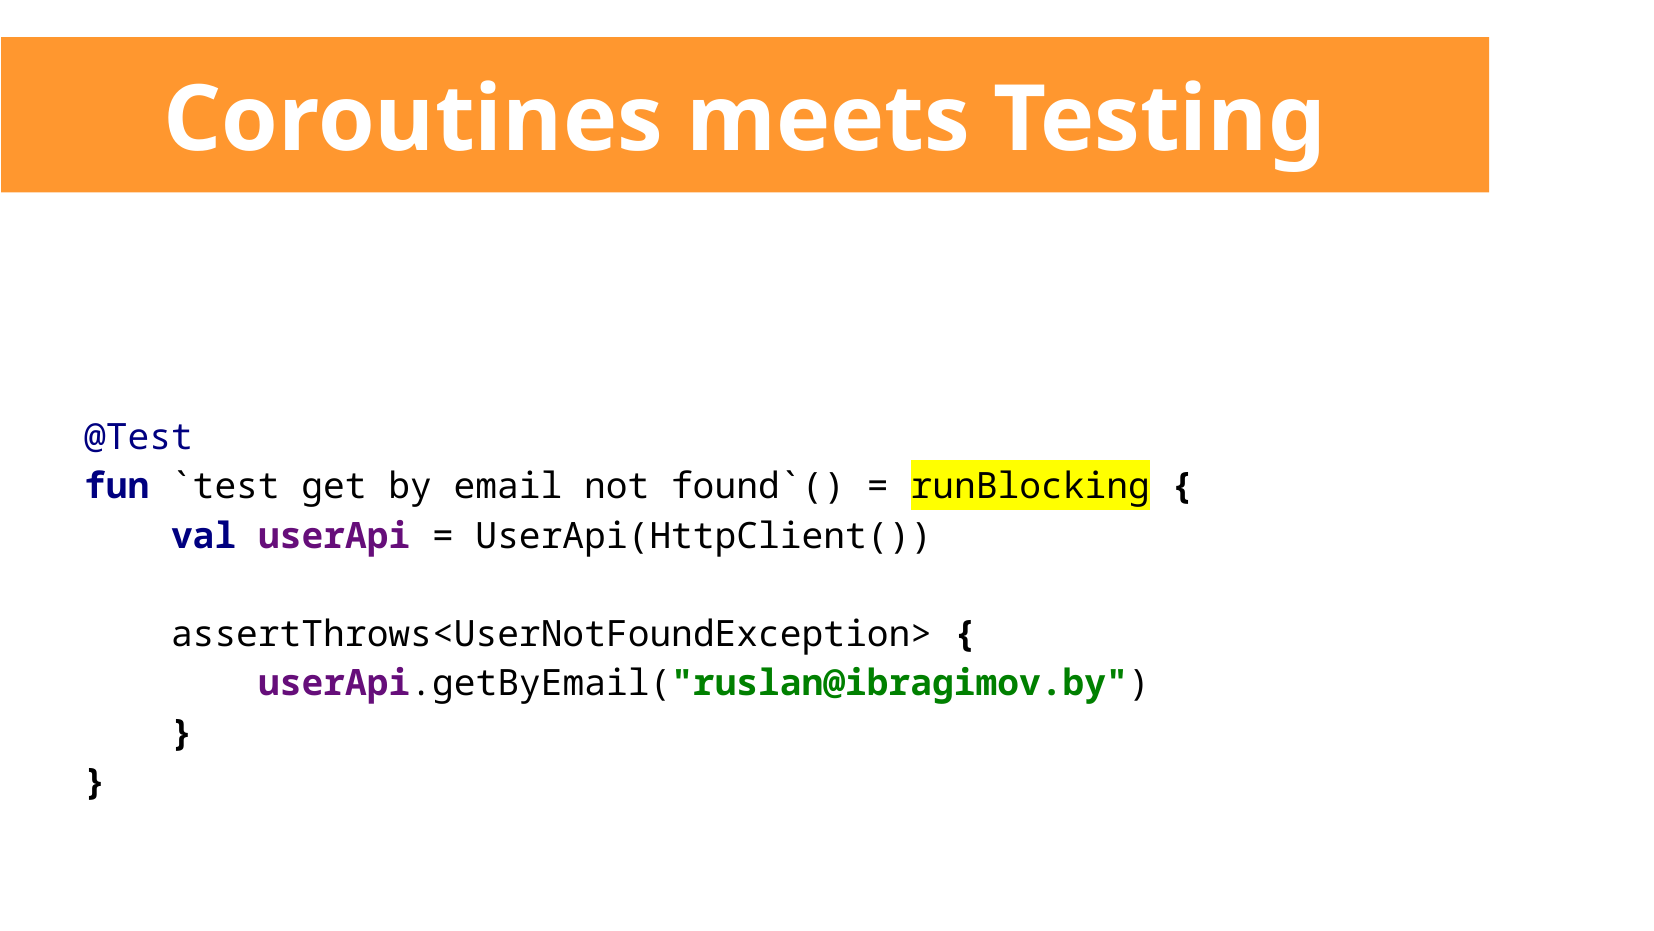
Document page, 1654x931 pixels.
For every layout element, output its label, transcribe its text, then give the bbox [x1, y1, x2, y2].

list @Test fun `test get by email not found`() = runBlocking { val userApi = UserApi(HttpClient()) assertThrows<UserNotFoundException> { userApi.getByEmail("ruslan@ibragimov.by") } } [84, 410, 1570, 809]
title Coroutines meets Testing [1, 37, 1490, 193]
